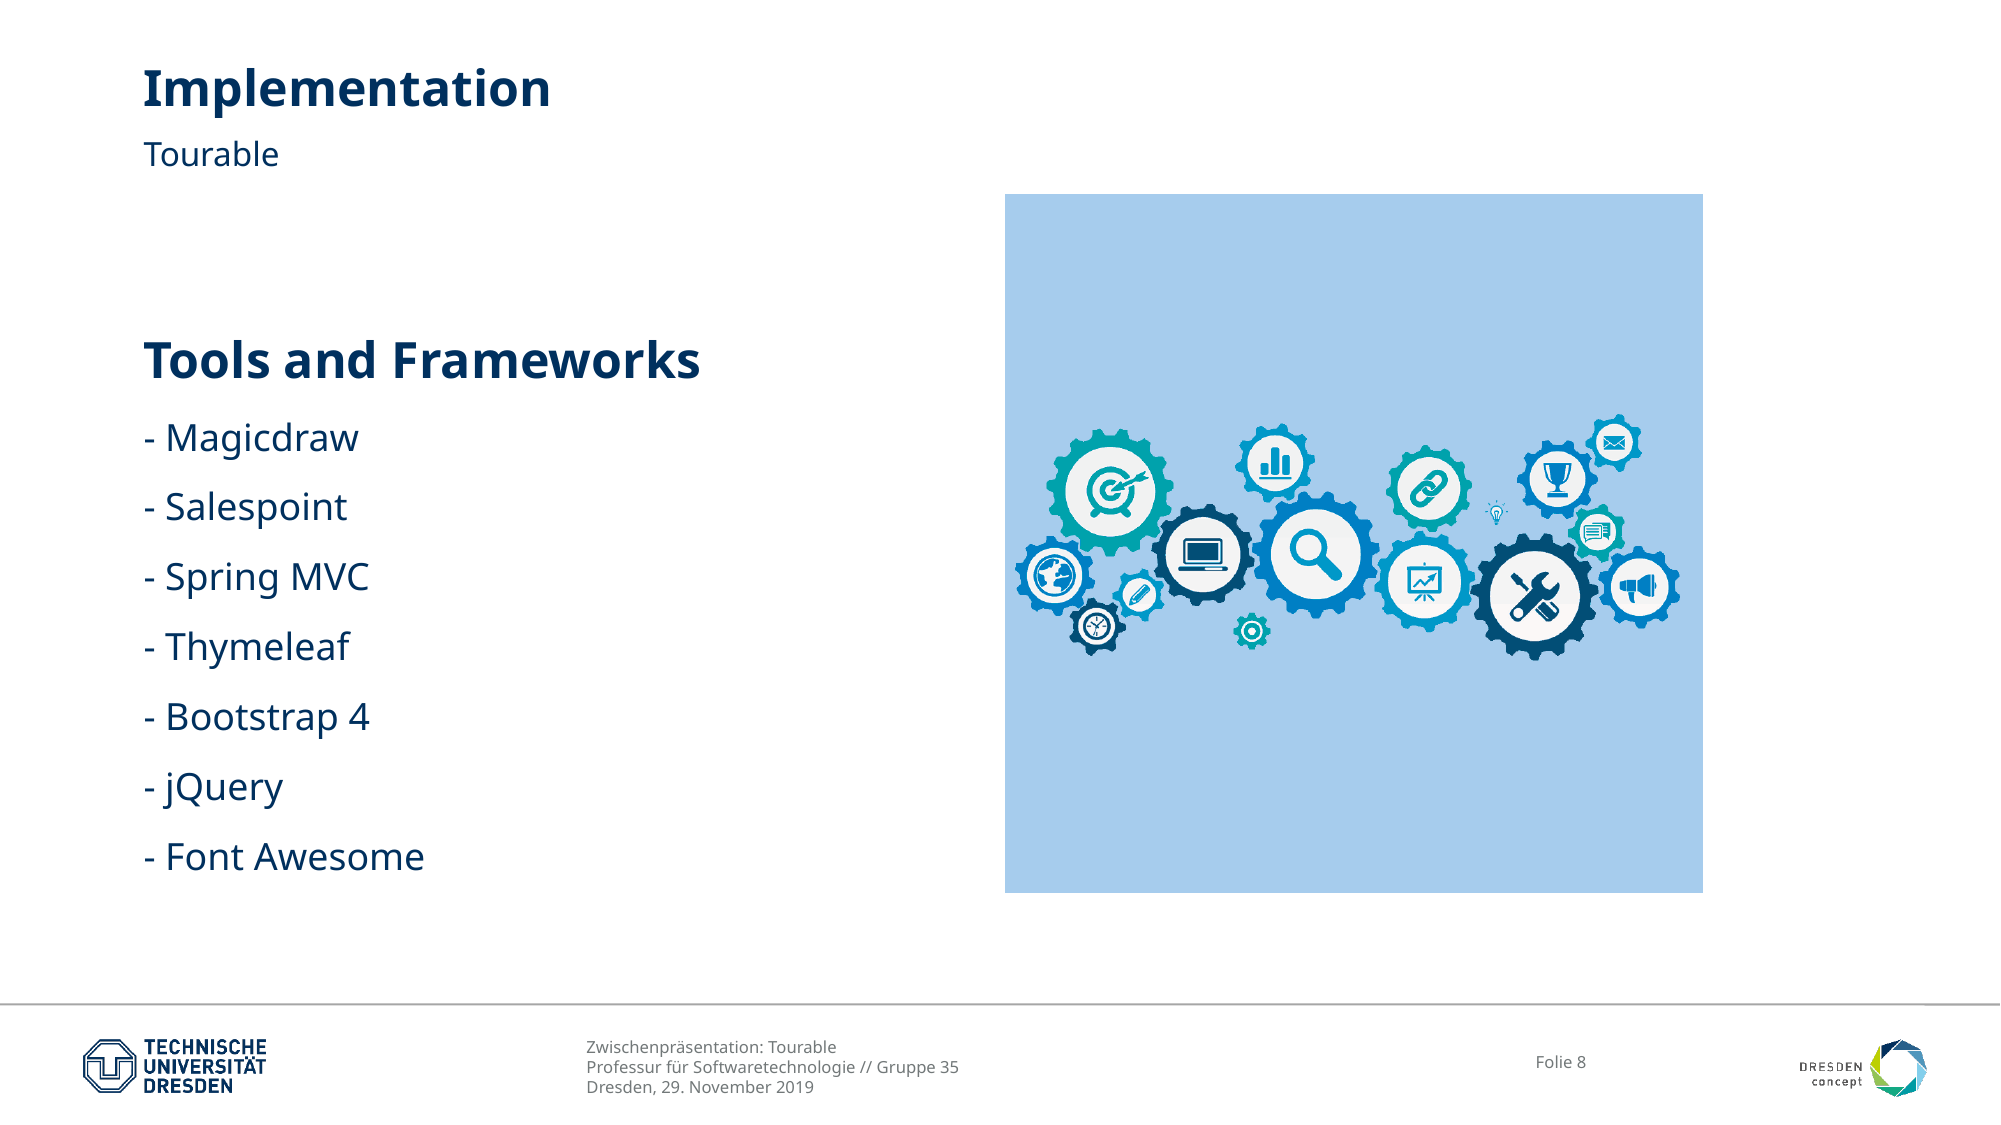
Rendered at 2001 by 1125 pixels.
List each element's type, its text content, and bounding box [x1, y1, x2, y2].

picture [1005, 194, 1703, 893]
picture [83, 1039, 266, 1093]
title Implementation Tourable [143, 56, 1880, 169]
list Tools and Frameworks - Magicdraw - Salespoint - Spring MVC - Thymeleaf - Bootstrap 4 - jQuery - Font Awesome [143, 243, 1880, 957]
picture [1800, 1039, 1927, 1097]
